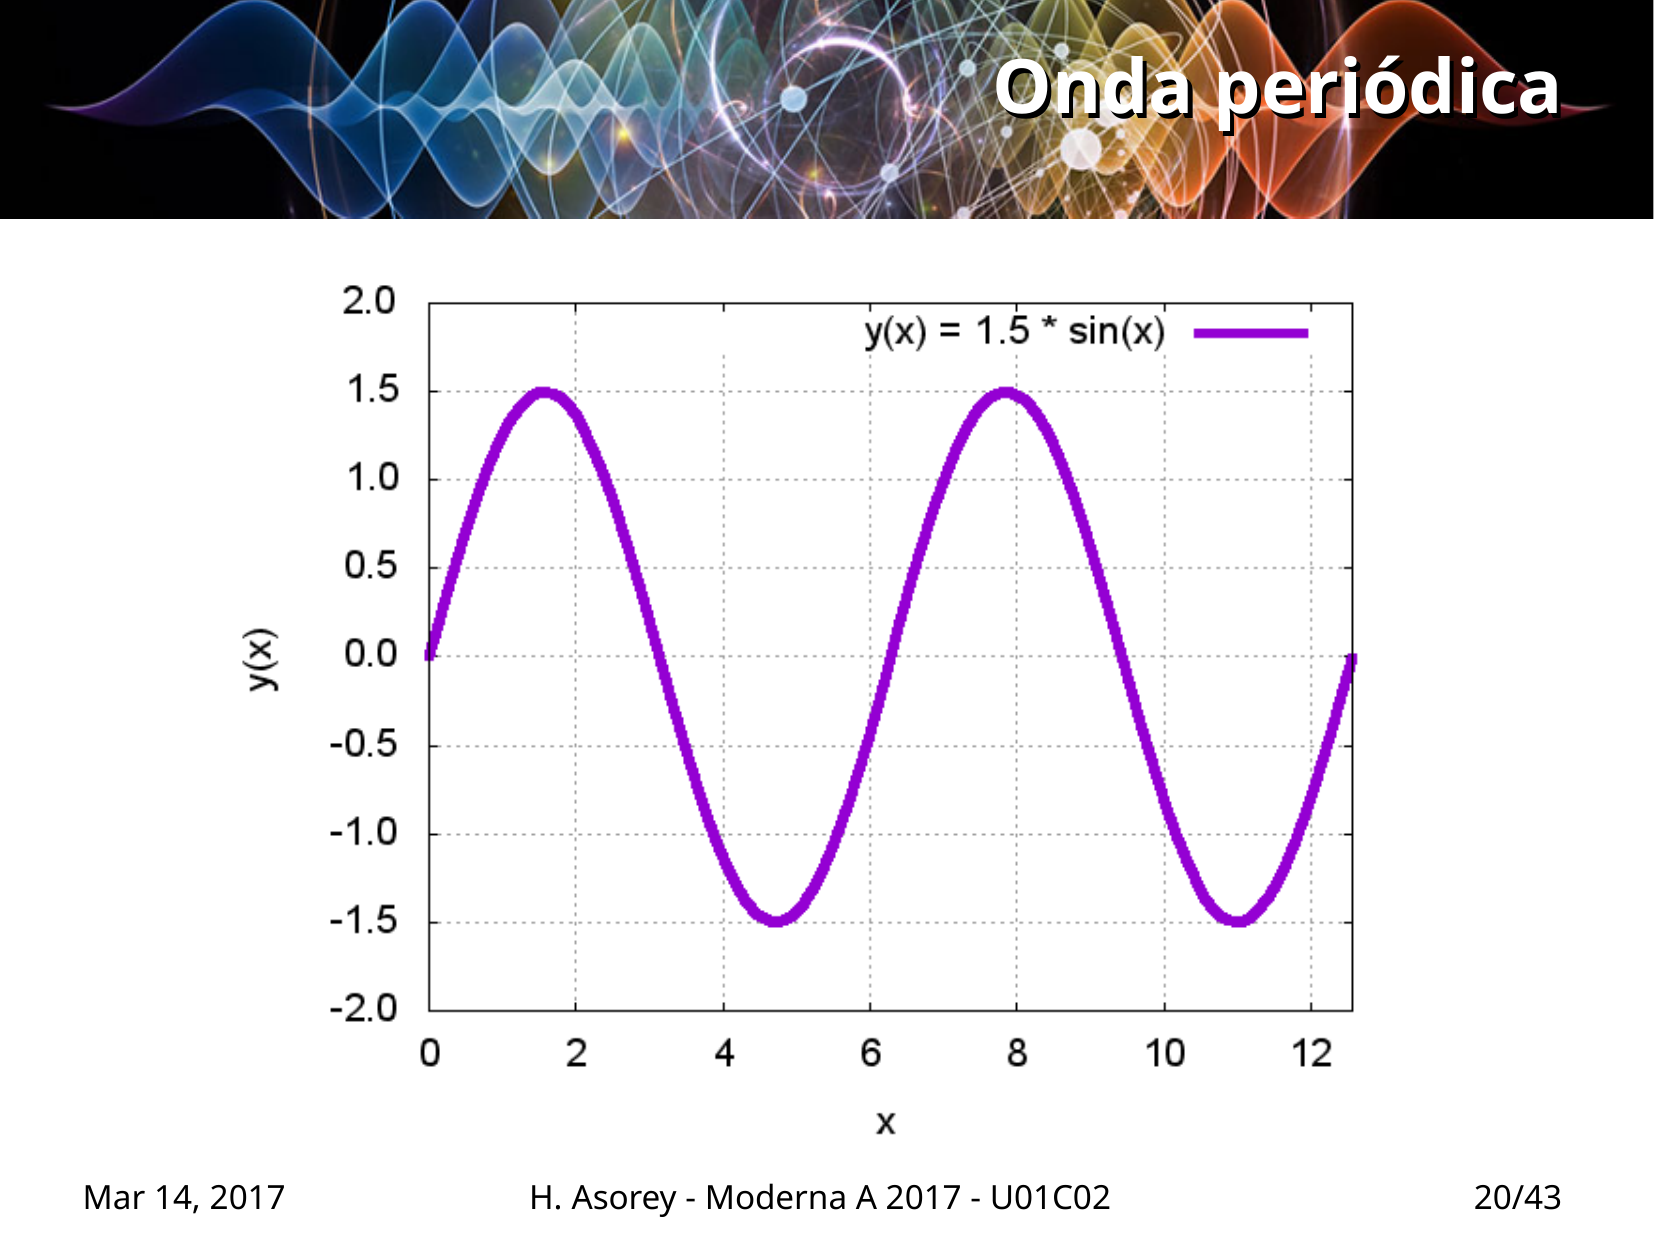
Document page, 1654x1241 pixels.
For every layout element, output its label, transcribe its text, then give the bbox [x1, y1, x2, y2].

picture [226, 254, 1427, 1156]
title Onda periódica [75, 19, 1564, 151]
picture [0, 0, 1654, 219]
